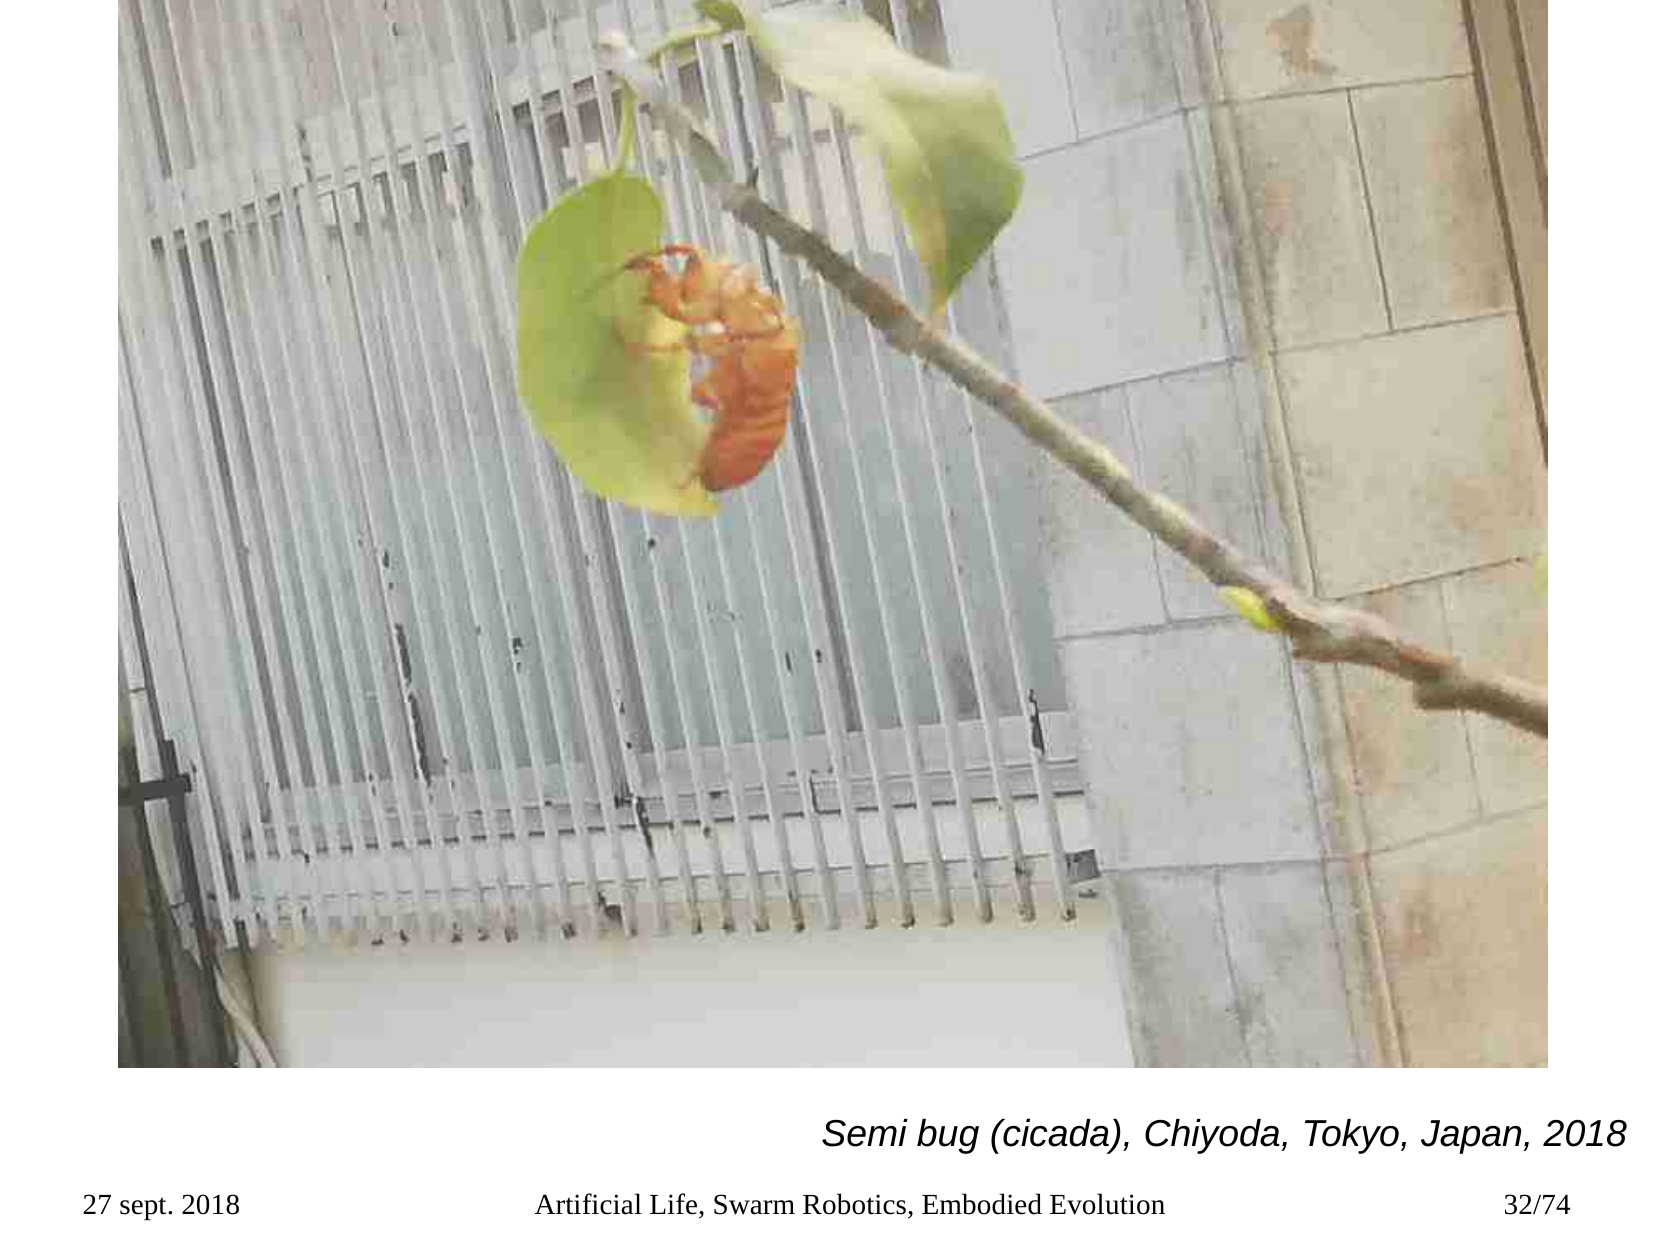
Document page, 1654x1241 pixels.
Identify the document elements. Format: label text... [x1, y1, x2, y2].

text_box Semi bug (cicada), Chiyoda, Tokyo, Japan, 2018 [177, 1105, 1642, 1163]
picture [118, 0, 1548, 1068]
